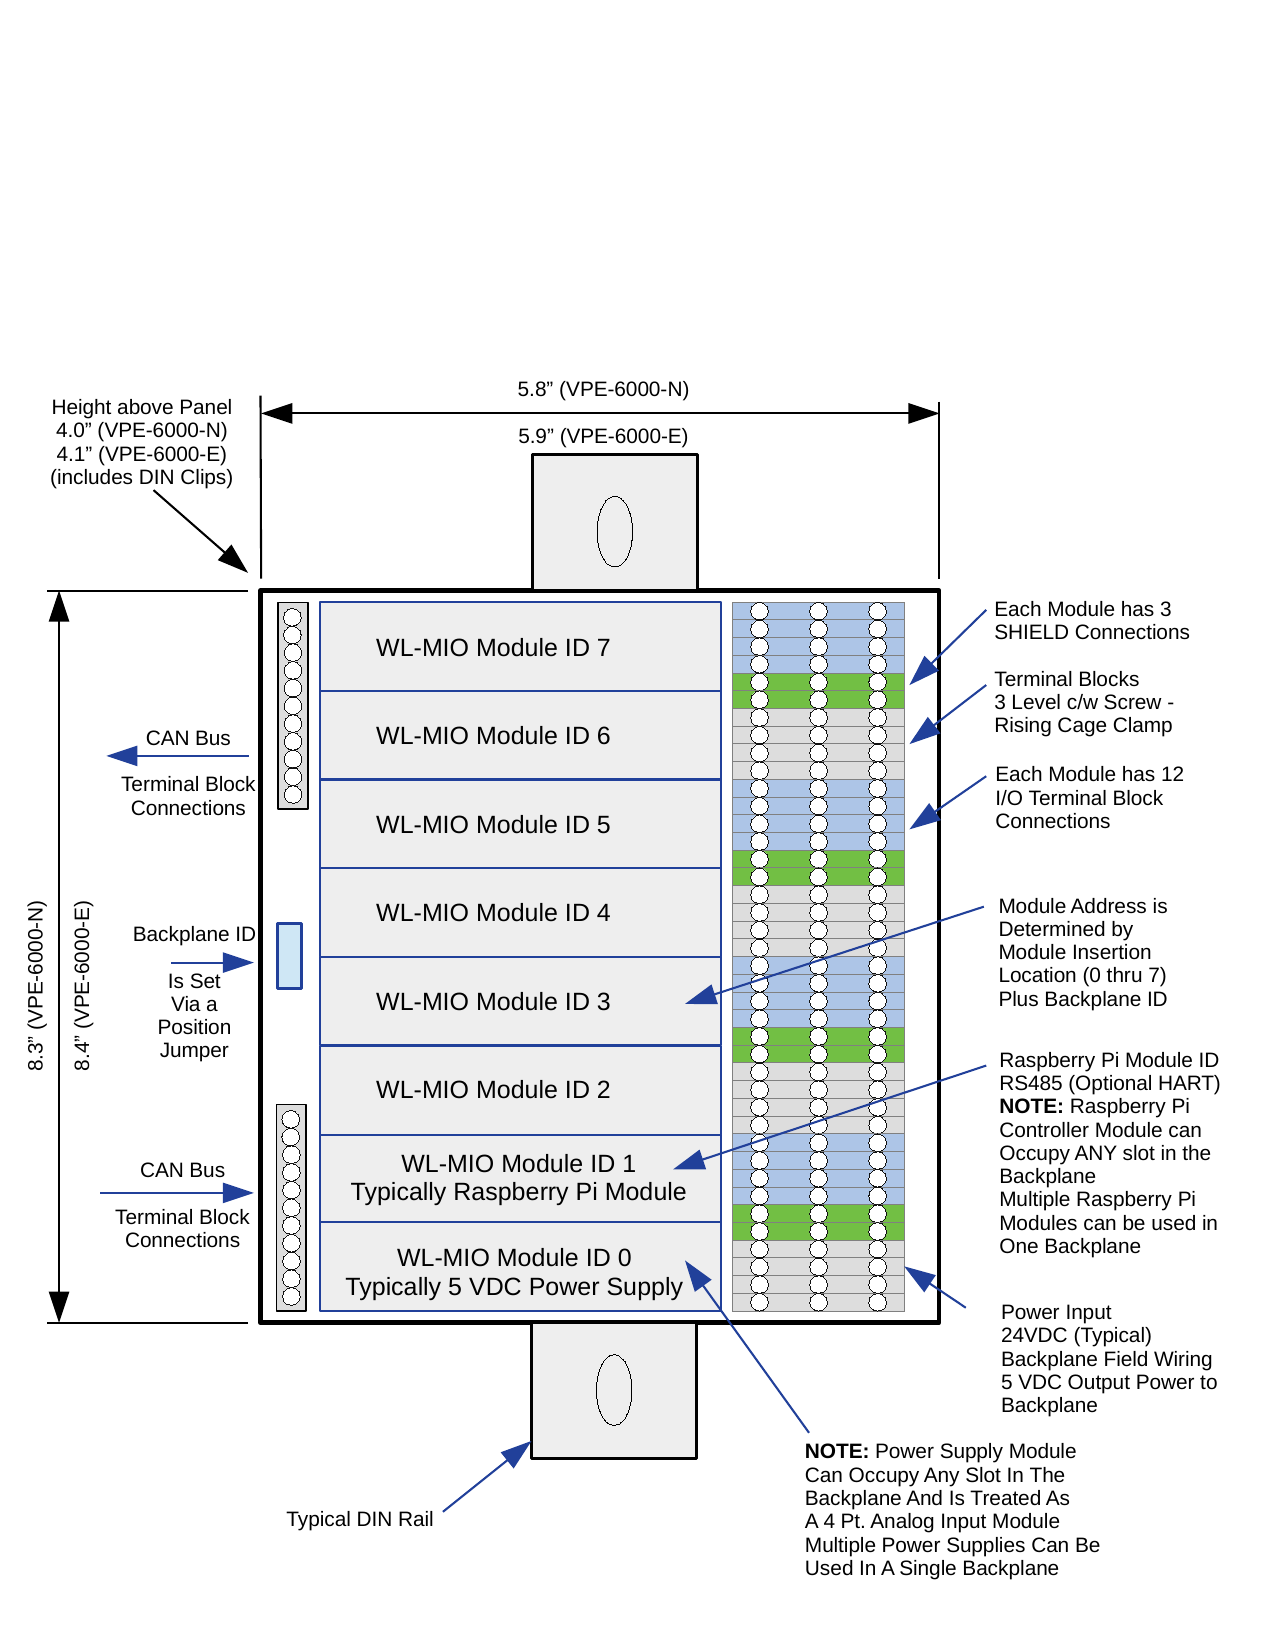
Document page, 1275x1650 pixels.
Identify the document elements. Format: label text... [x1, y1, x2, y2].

text_box [278, 602, 308, 810]
text_box WL-MIO Module ID 5 [361, 803, 686, 846]
text_box WL-MIO Module ID 7 [361, 625, 686, 669]
text_box Backplane ID Is Set Via a Position Jumper [148, 915, 278, 1070]
text_box WL-MIO Module ID 4 [361, 891, 686, 935]
text_box CAN Bus Terminal Block Connections [100, 1151, 265, 1283]
text_box Typical DIN Rail [271, 1500, 479, 1608]
text_box [276, 1104, 307, 1312]
text_box WL-MIO Module ID 6 [361, 714, 686, 758]
text_box WL-MIO Module ID 2 [361, 1068, 686, 1112]
text_box Terminal Blocks 3 Level c/w Screw - Rising Cage Clamp [979, 659, 1275, 767]
text_box WL-MIO Module ID 3 [361, 980, 686, 1024]
text_box Raspberry Pi Module ID RS485 (Optional HART) NOTE: Raspberry Pi Controller Module can Occupy ANY slot in the Backplane Multiple Raspberry Pi Modules can be used in One Backplane [984, 1041, 1275, 1294]
text_box [319, 602, 722, 1312]
text_box Height above Panel 4.0” (VPE-6000-N) 4.1” (VPE-6000-E) (includes DIN Clips) [35, 388, 259, 543]
text_box NOTE: Power Supply Module Can Occupy Any Slot In The Backplane And Is Treated As A 4 Pt. Analog Input Module Multiple Power Supplies Can Be Used In A Single Backplane [790, 1432, 1124, 1588]
text_box [732, 934, 905, 1148]
text_box [532, 502, 698, 591]
text_box 5.8” (VPE-6000-N) 5.9” (VPE-6000-E) [502, 370, 727, 502]
text_box Each Module has 12 I/O Terminal Block Connections [980, 767, 1247, 883]
text_box WL-MIO Module ID 1 Typically Raspberry Pi Module [335, 1142, 703, 1214]
text_box [277, 923, 302, 989]
text_box [531, 1322, 697, 1459]
text_box WL-MIO Module ID 0 Typically 5 VDC Power Supply [330, 1236, 699, 1308]
text_box Each Module has 3 SHIELD Connections [979, 590, 1260, 659]
text_box Power Input 24VDC (Typical) Backplane Field Wiring 5 VDC Output Power to Backplane [986, 1294, 1275, 1425]
text_box 8.3” (VPE-6000-N) 8.4” (VPE-6000-E) [16, 863, 148, 1087]
text_box [732, 1094, 905, 1312]
text_box Module Address is Determined by Module Insertion Location (0 thru 7) Plus Backplane ID [983, 887, 1231, 1031]
text_box CAN Bus Terminal Block Connections [106, 719, 271, 851]
text_box [732, 602, 905, 987]
